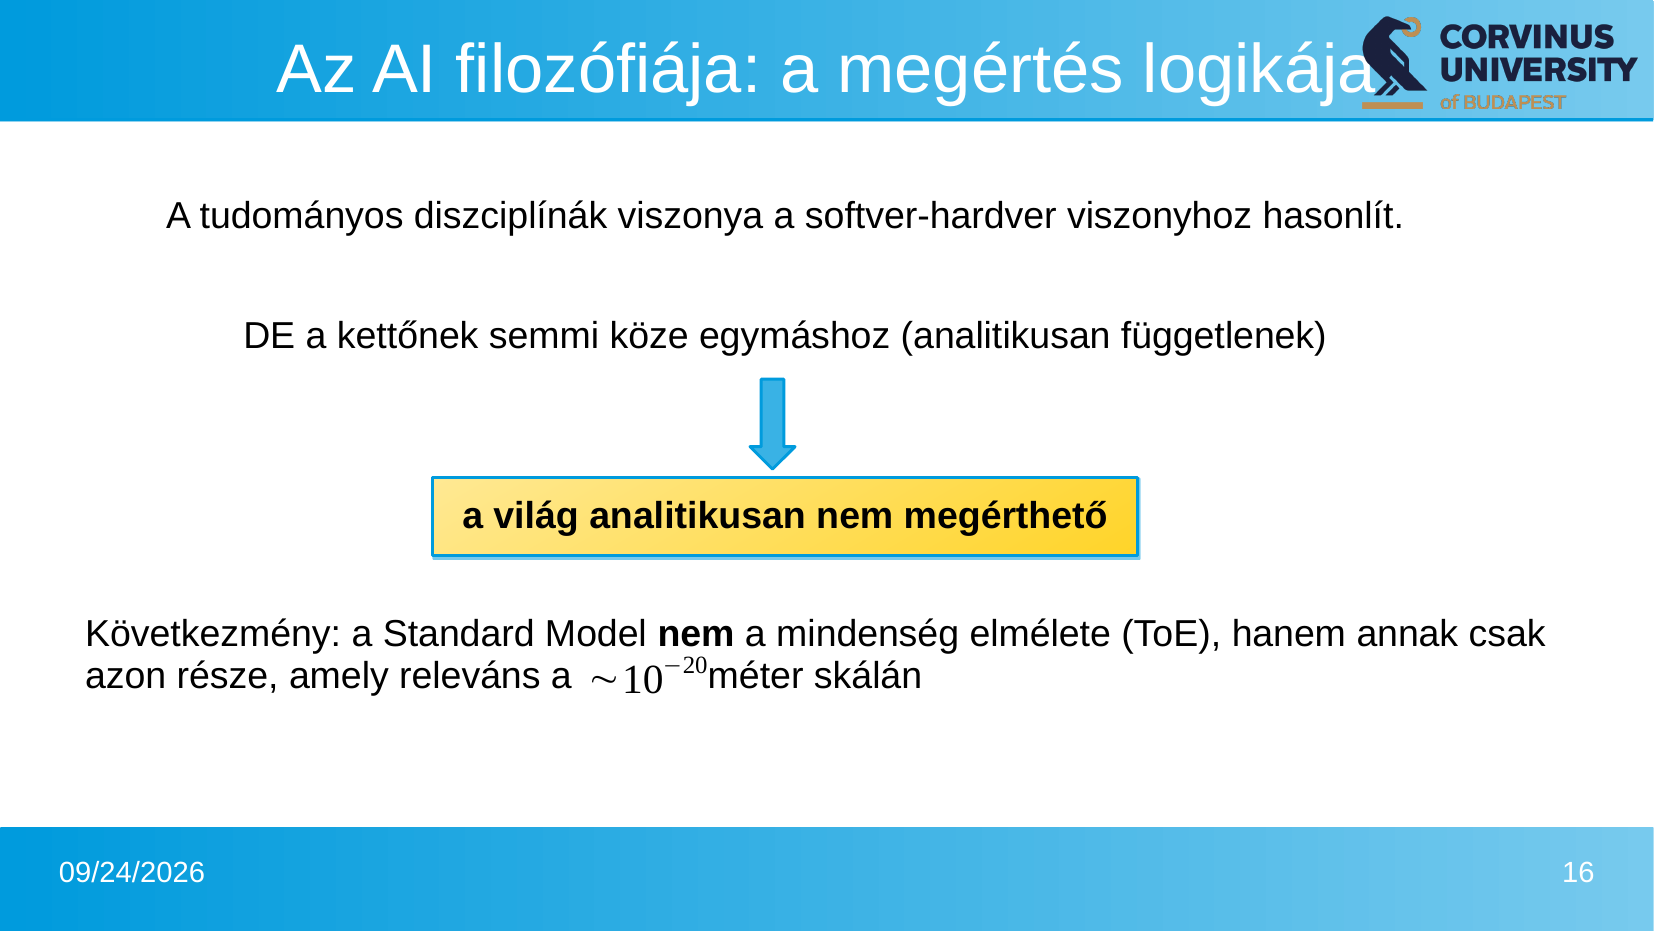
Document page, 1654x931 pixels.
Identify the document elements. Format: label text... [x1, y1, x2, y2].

text_box A tudományos diszciplínák viszonya a softver-hardver viszonyhoz hasonlít. DE a kettőnek semmi köze egymáshoz (analitikusan függetlenek) a világ analitikusan nem megérthető [57, 187, 1513, 545]
text_box [750, 379, 796, 470]
picture [1362, 16, 1638, 109]
text_box [432, 545, 1138, 556]
title Az AI filozófiája: a megértés logikája [59, 29, 1362, 108]
text_box Következmény: a Standard Model nem a mindenség elmélete (ToE), hanem annak csak azon része, amely releváns a méter skálán [70, 605, 1586, 745]
